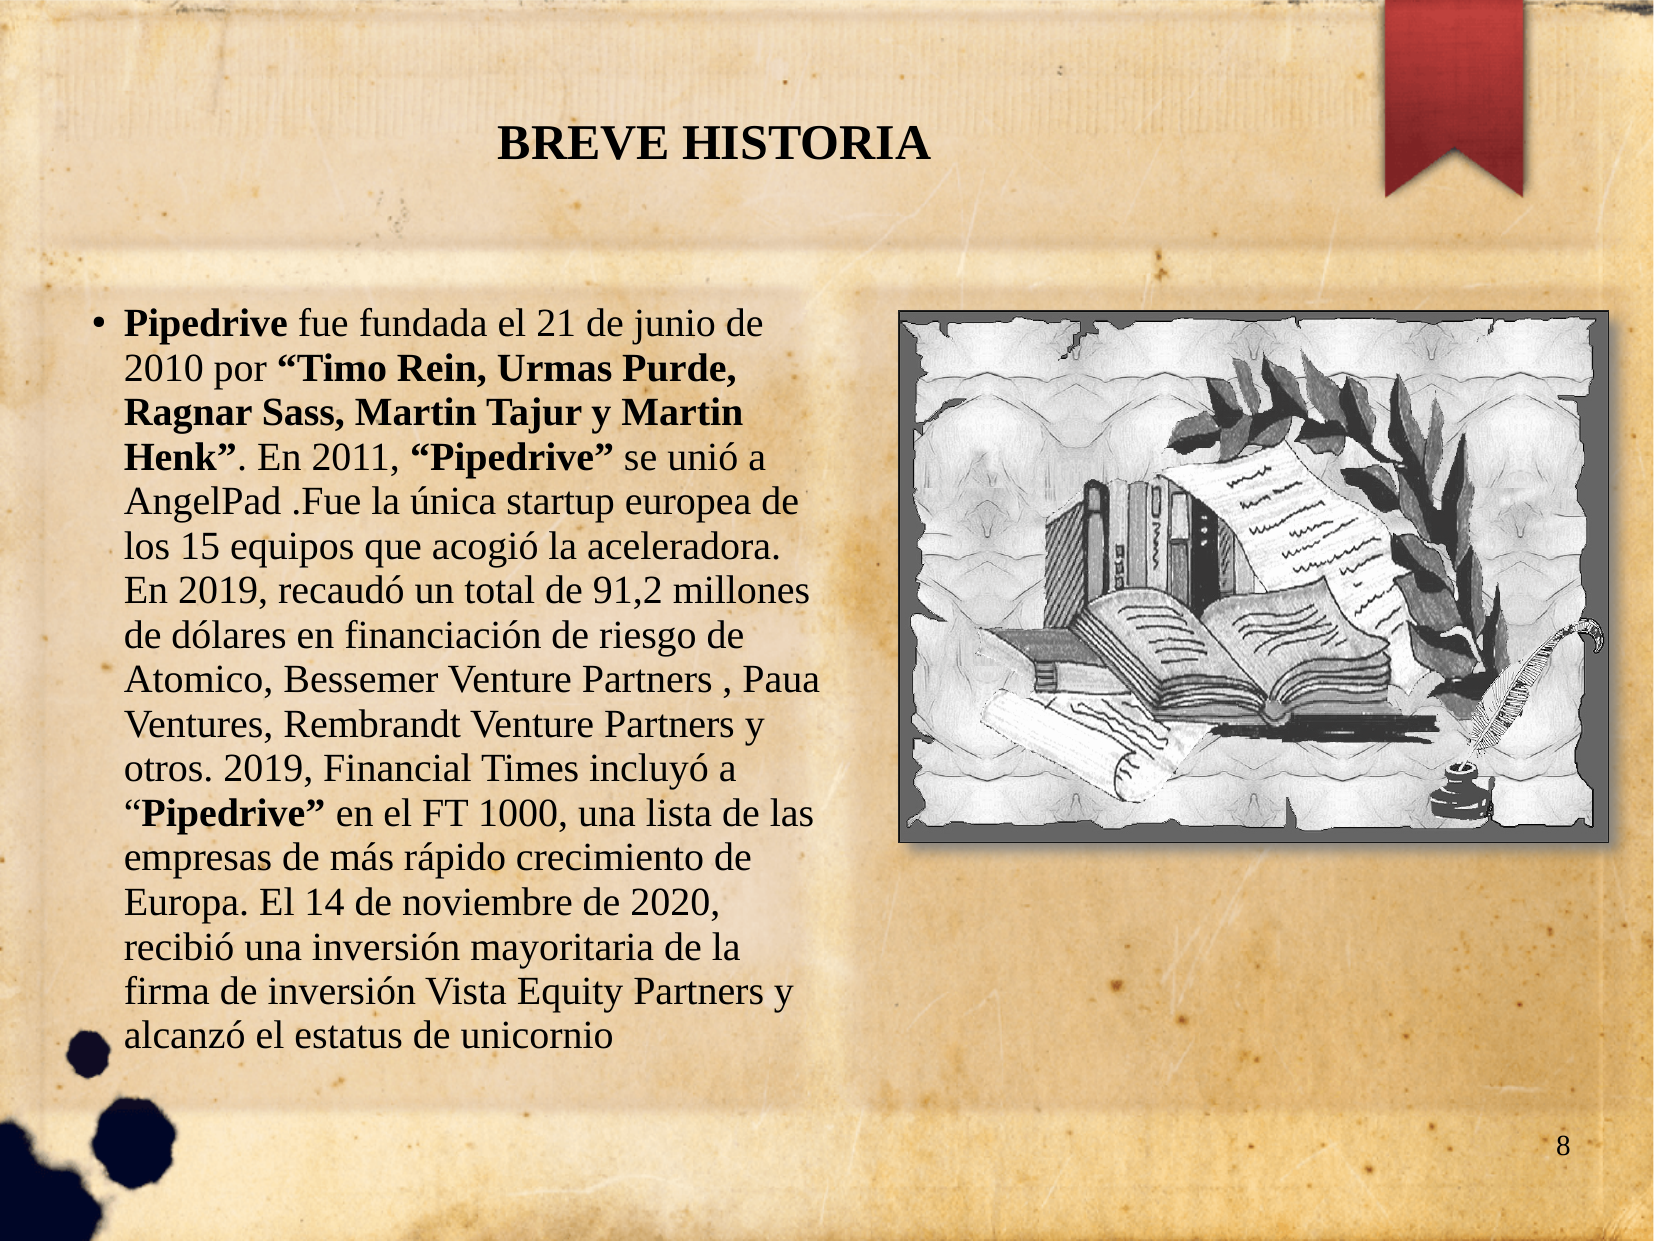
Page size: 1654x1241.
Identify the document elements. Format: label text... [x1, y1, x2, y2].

title BREVE HISTORIA [82, 49, 1347, 237]
list Pipedrive fue fundada el 21 de junio de 2010 por “Timo Rein, Urmas Purde, Ragnar Sass, Martin Tajur y Martin Henk”. En 2011, “Pipedrive” se unió a AngelPad .Fue la única startup europea de los 15 equipos que acogió la aceleradora. En 2019, recaudó un total de 91,2 millones de dólares en financiación de riesgo de Atomico, Bessemer Venture Partners , Paua Ventures, Rembrandt Venture Partners y otros. 2019, Financial Times incluyó a “Pipedrive” en el FT 1000, una lista de las empresas de más rápido crecimiento de Europa. El 14 de noviembre de 2020, recibió una inversión mayoritaria de la firma de inversión Vista Equity Partners y alcanzó el estatus de unicornio [81, 300, 824, 1074]
picture [0, 0, 1654, 1241]
